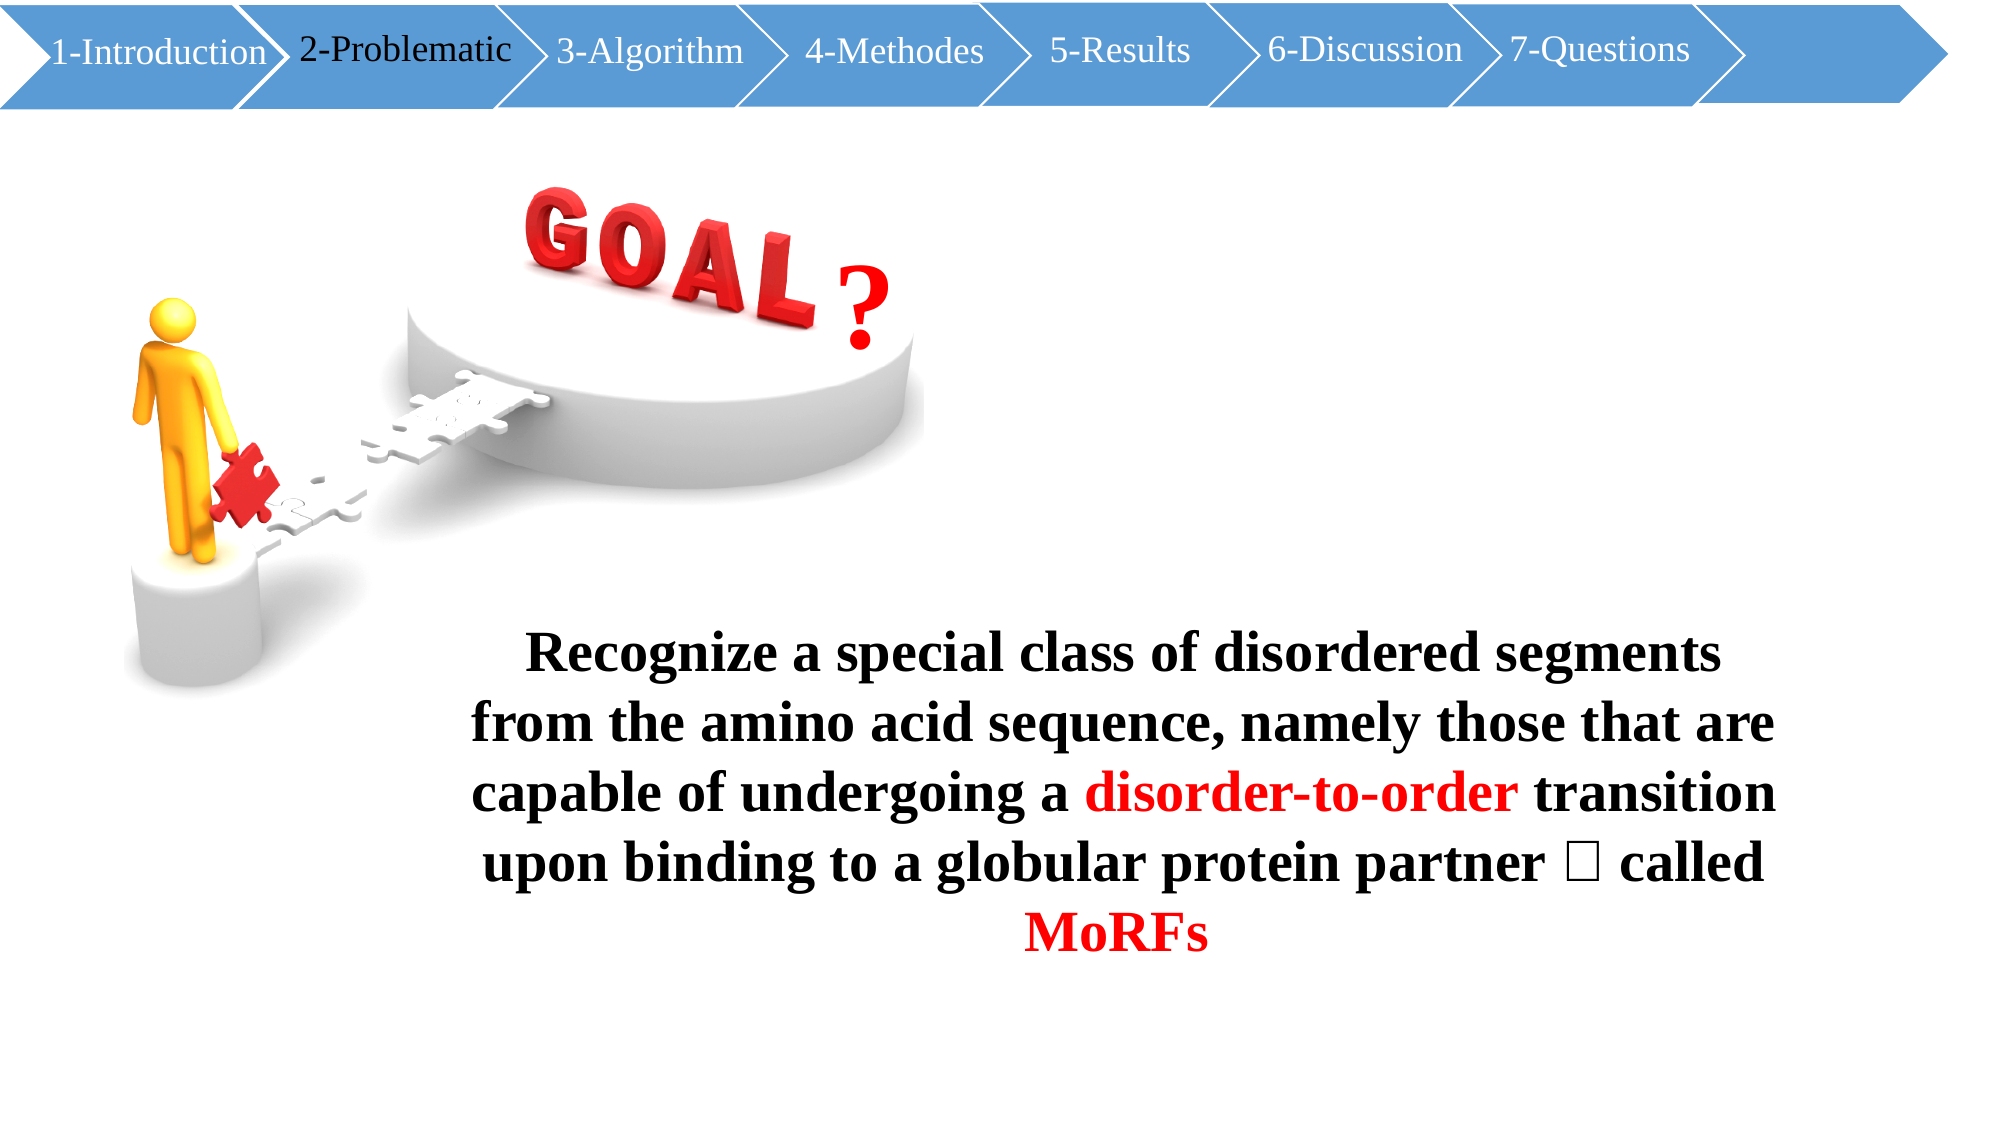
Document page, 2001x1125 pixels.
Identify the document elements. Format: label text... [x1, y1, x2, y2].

text_box 4-Methodes [790, 18, 1002, 79]
text_box [0, 1, 1951, 111]
picture [124, 167, 924, 705]
text_box 2-Problematic [284, 16, 530, 78]
text_box ? [818, 216, 896, 381]
text_box 5-Results [1034, 17, 1208, 79]
text_box Recognize a special class of disordered segments from the amino acid sequence, namely those that are capable of undergoing a disorder-to-order transition upon binding to a globular protein partner  called MoRFs [446, 605, 1802, 970]
text_box 1-Introduction [35, 19, 285, 80]
text_box 6-Discussion [1252, 16, 1481, 77]
text_box 3-Algorithm [541, 18, 761, 79]
text_box 7-Questions [1494, 16, 1708, 77]
